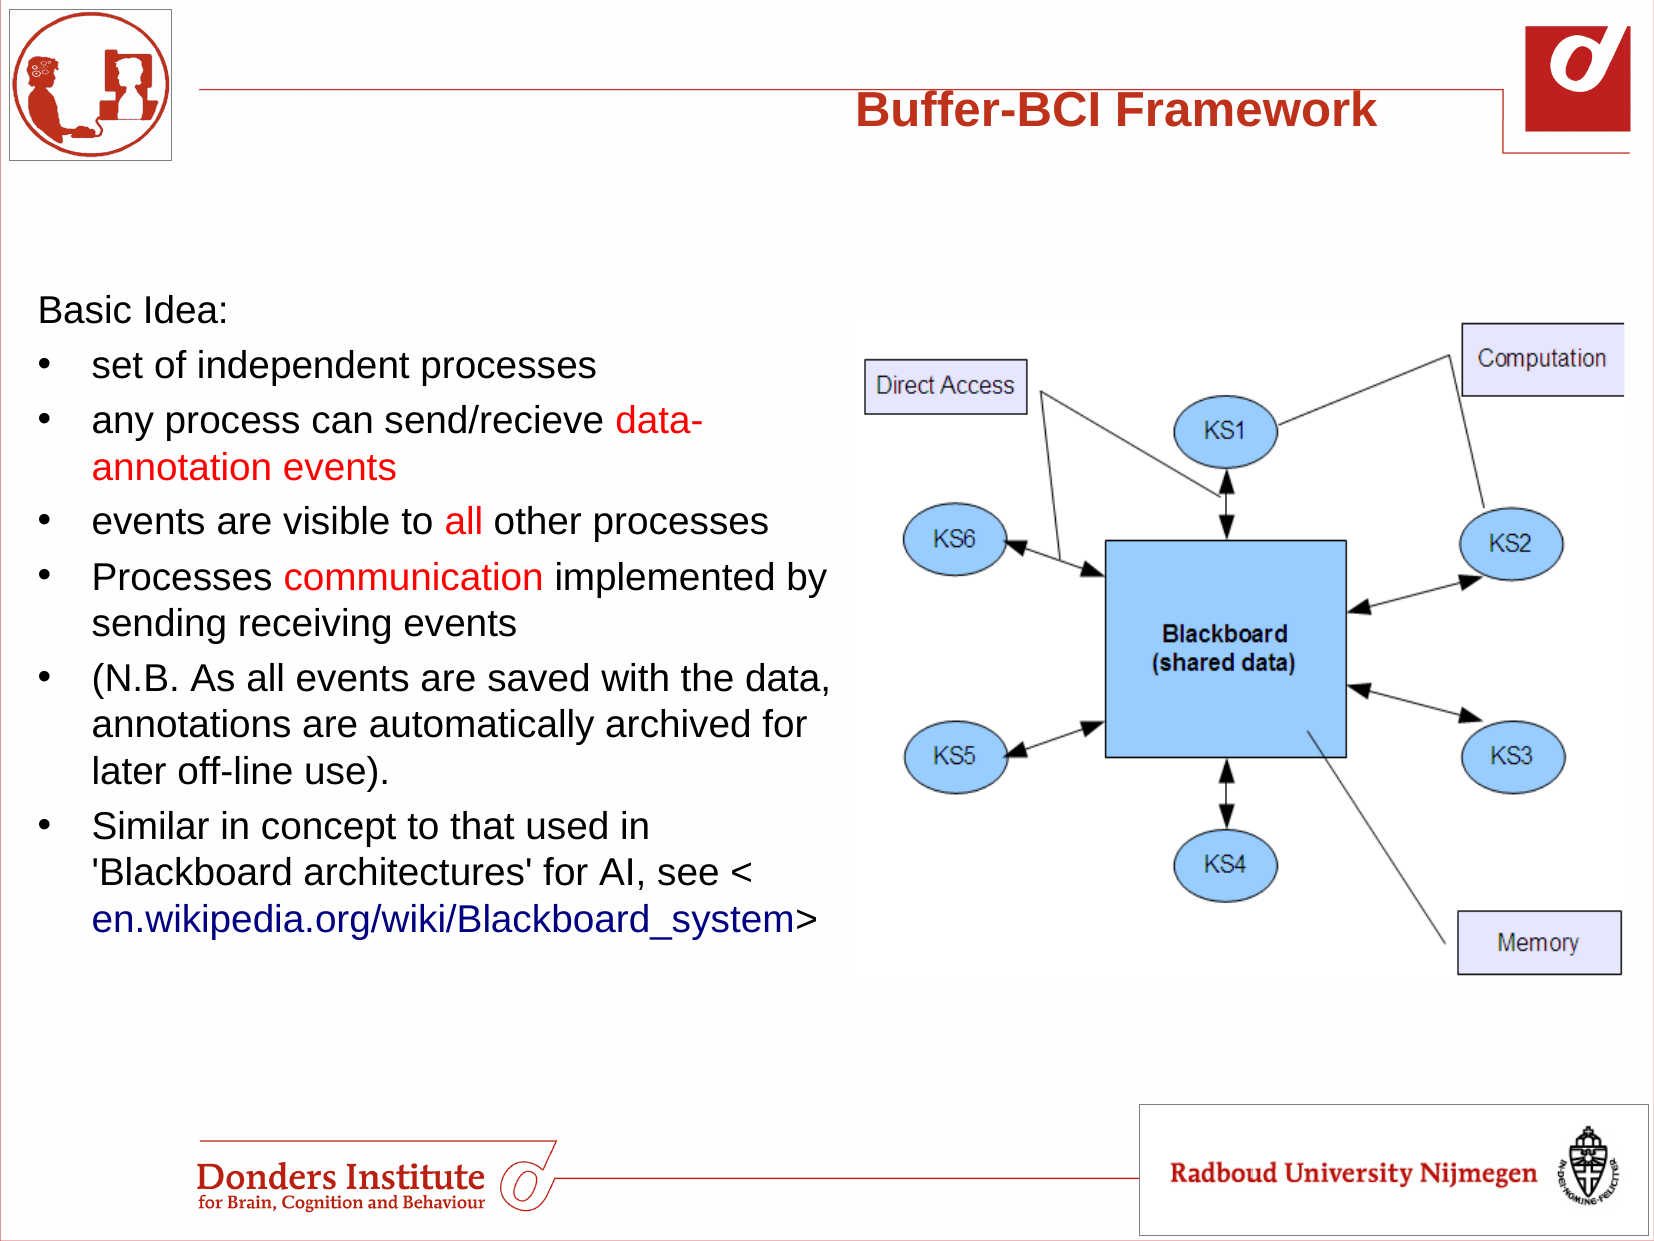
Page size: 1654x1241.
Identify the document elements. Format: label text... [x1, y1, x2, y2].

list Basic Idea: set of independent processes any process can send/recieve data-annotation events events are visible to all other processes Processes communication implemented by sending receiving events (N.B. As all events are saved with the data, annotations are automatically archived for later off-line use). Similar in concept to that used in 'Blackboard architectures' for AI, see <en.wikipedia.org/wiki/Blackboard_system> [37, 285, 841, 1045]
picture [0, 0, 1654, 1241]
title Buffer-BCI Framework [855, 75, 1592, 153]
